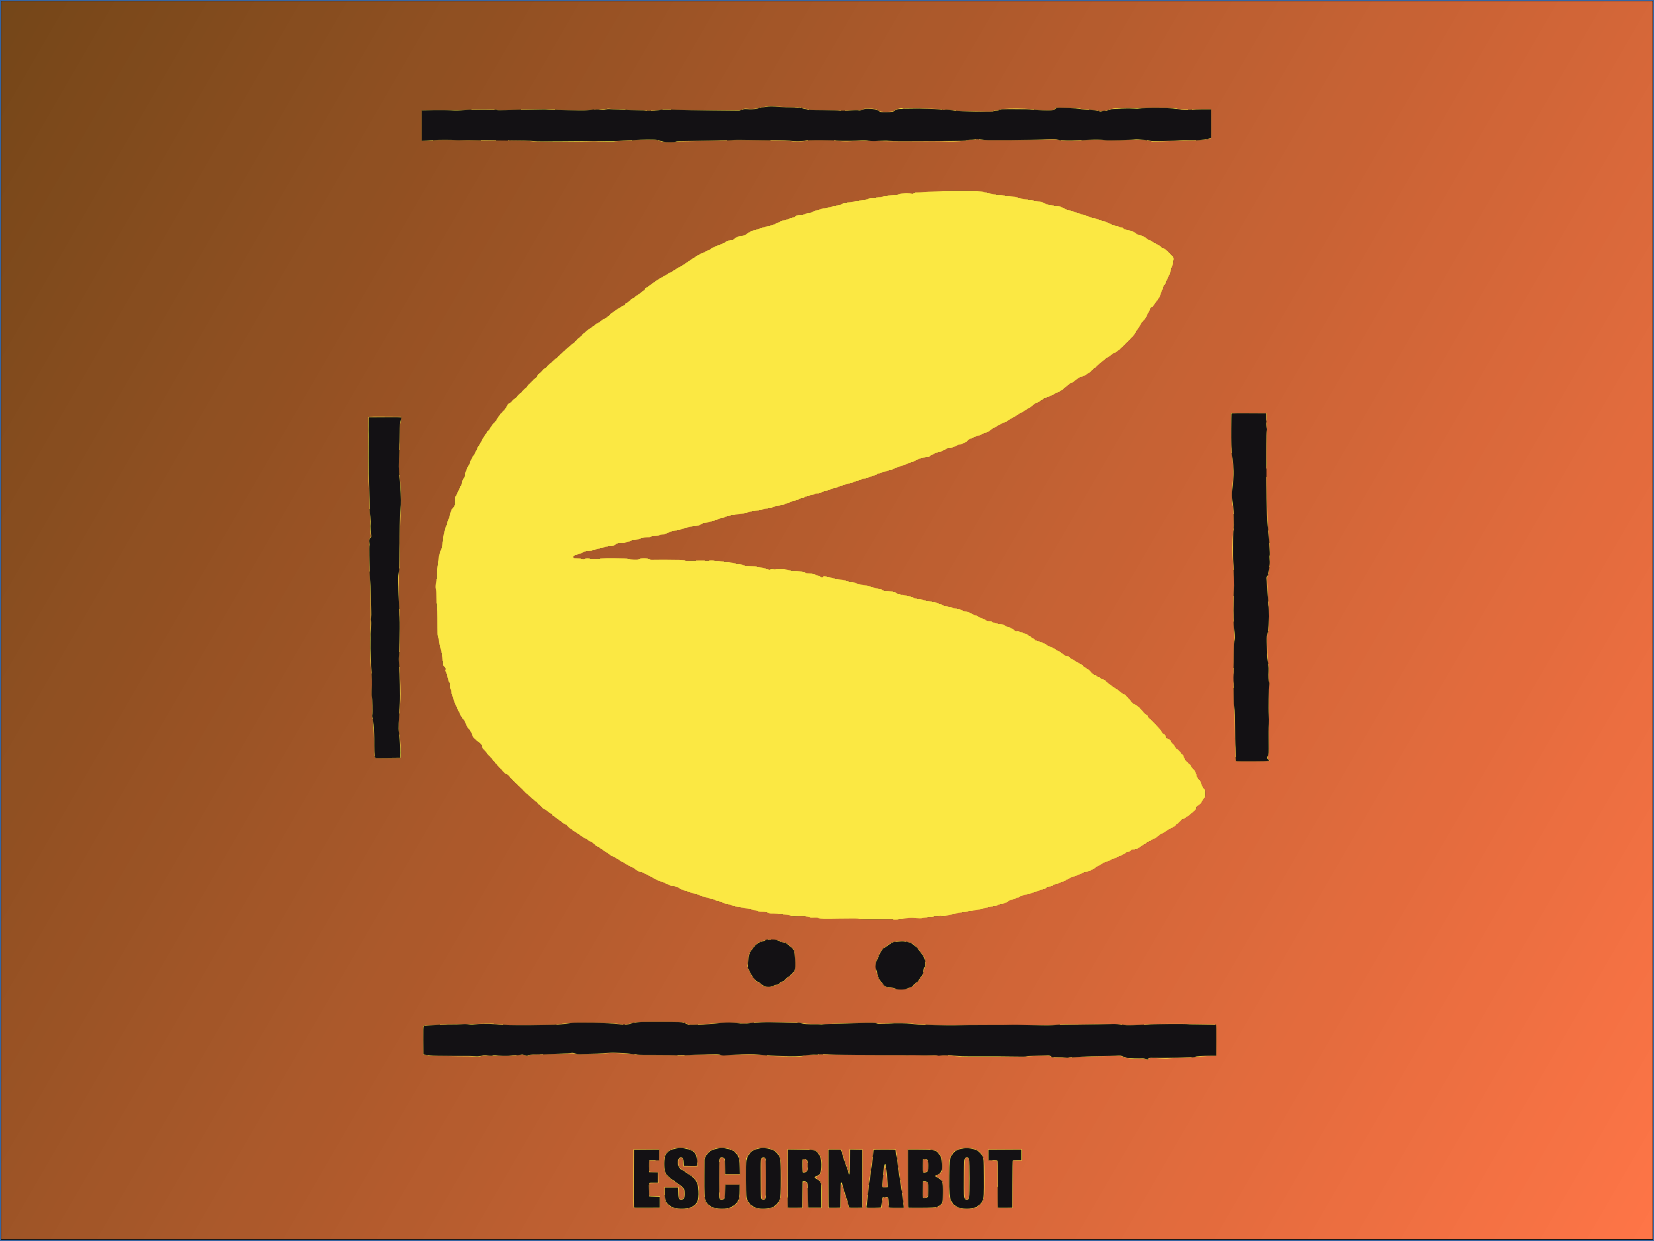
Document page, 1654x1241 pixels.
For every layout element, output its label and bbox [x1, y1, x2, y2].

picture [368, 106, 1270, 1209]
text_box [0, 0, 1654, 1241]
